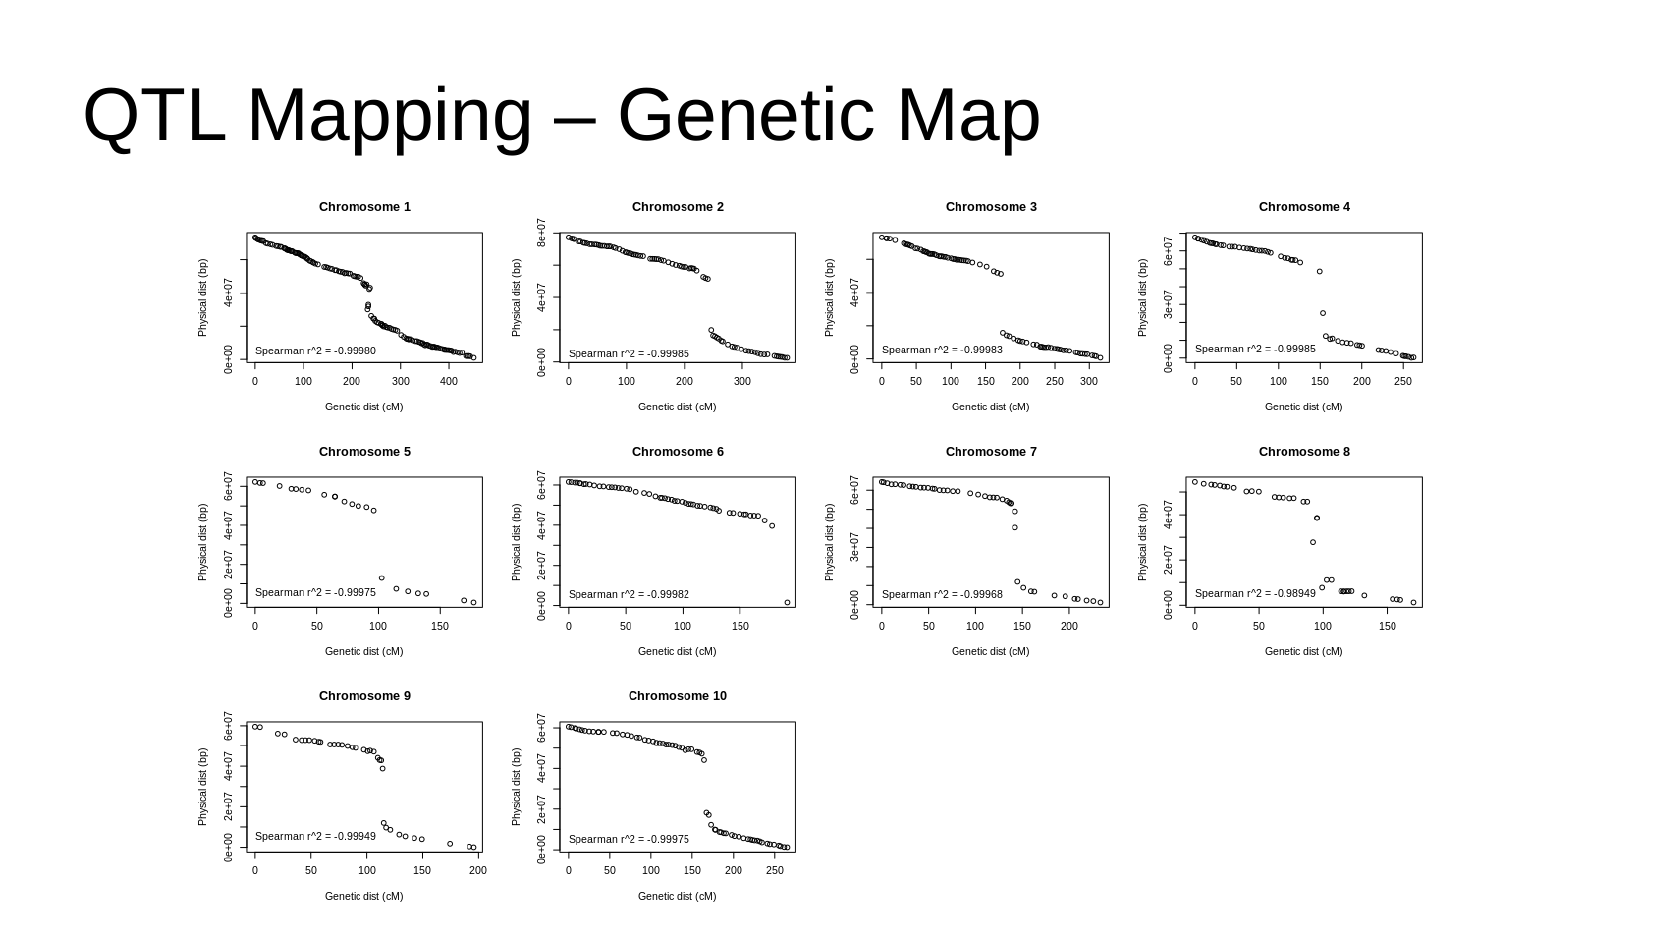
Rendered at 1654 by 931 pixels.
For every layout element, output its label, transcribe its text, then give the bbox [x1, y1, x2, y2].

title QTL Mapping – Genetic Map [82, 37, 1571, 193]
picture [195, 181, 1448, 916]
